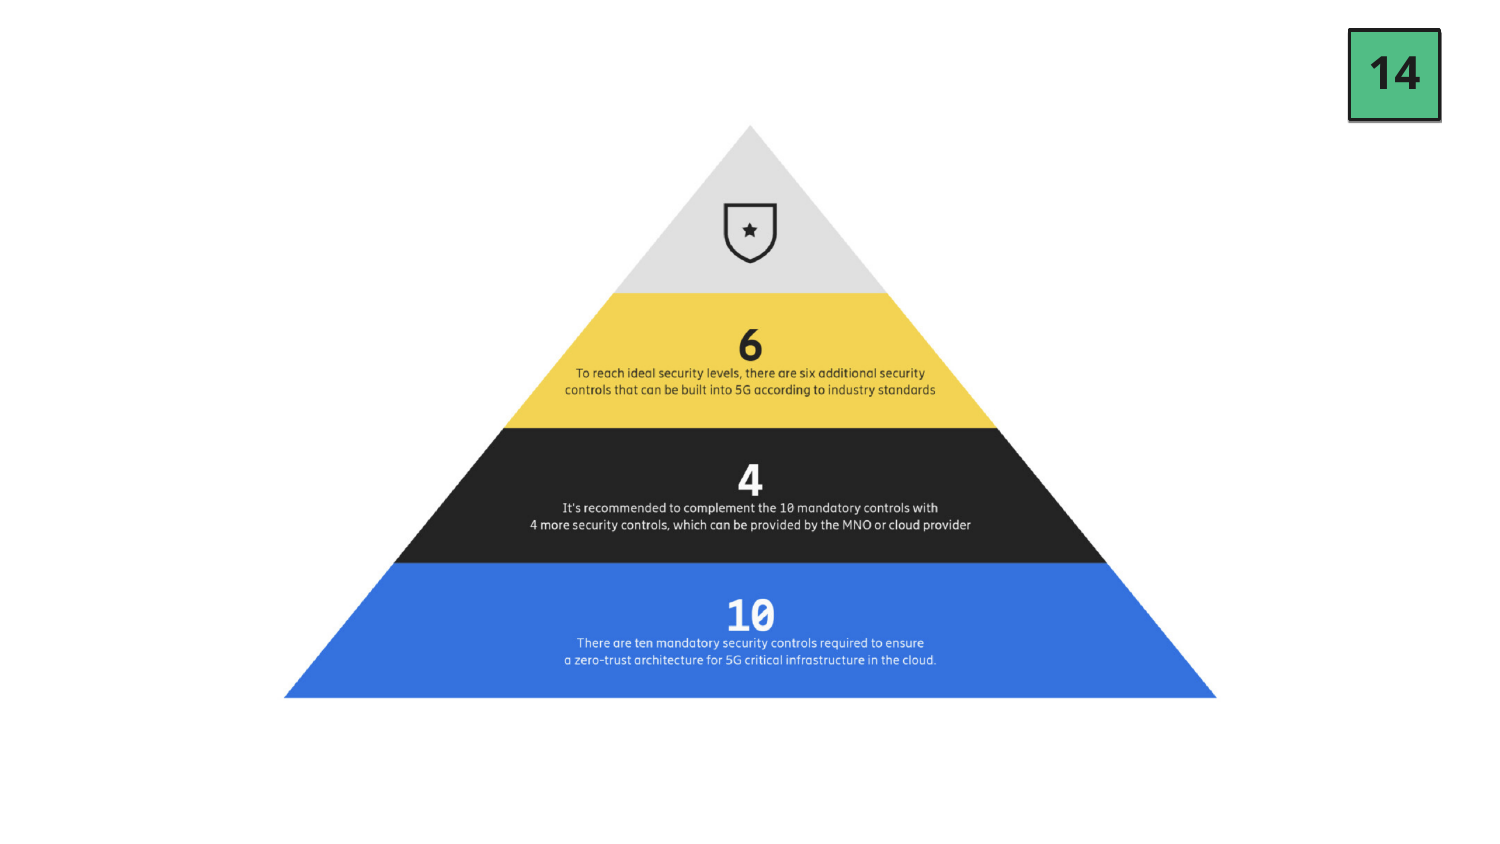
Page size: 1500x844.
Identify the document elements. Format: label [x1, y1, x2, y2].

picture [194, 109, 1306, 735]
